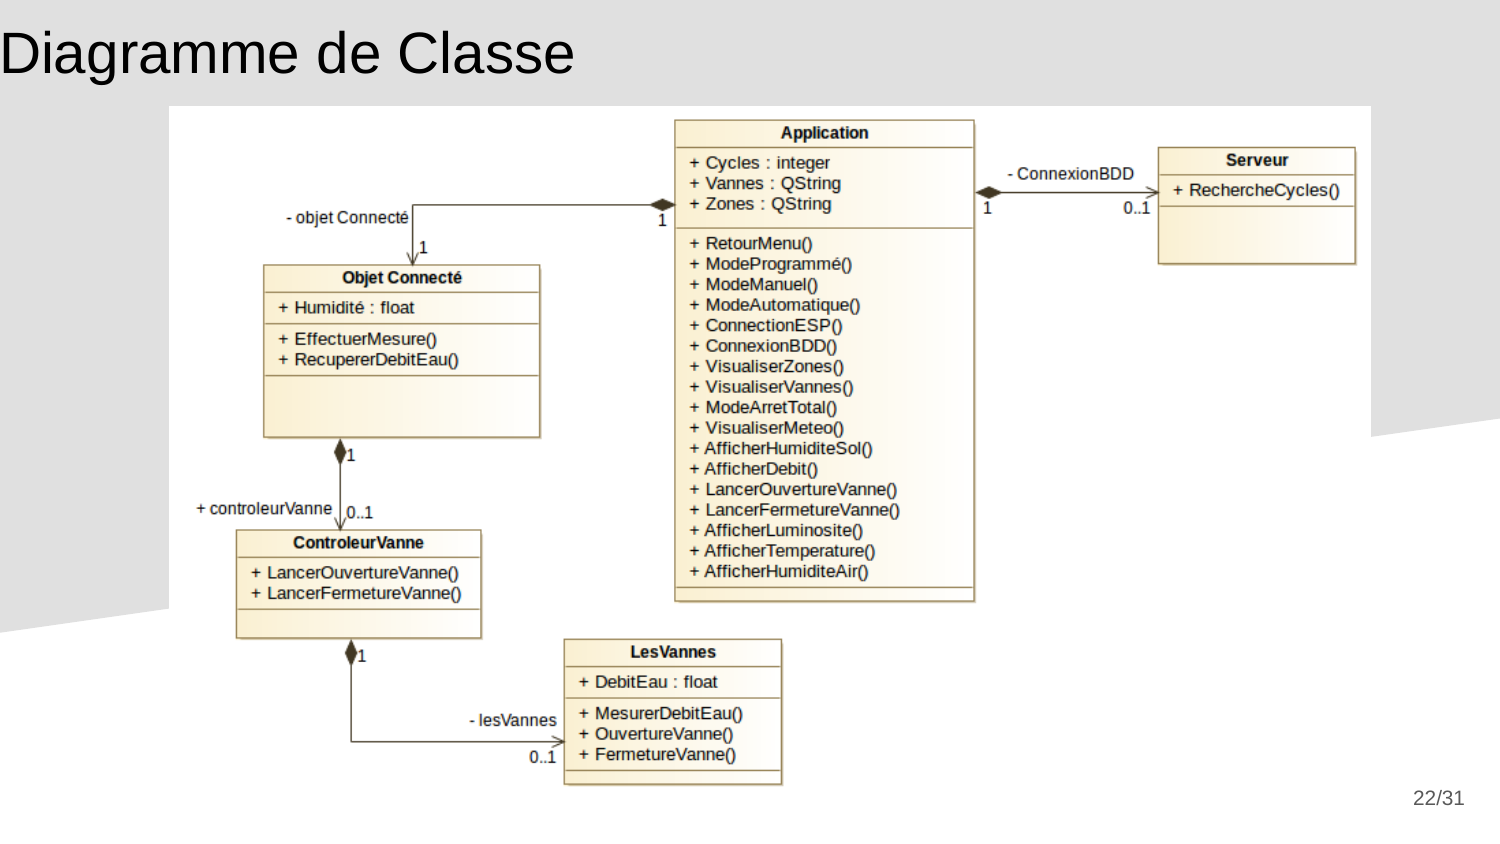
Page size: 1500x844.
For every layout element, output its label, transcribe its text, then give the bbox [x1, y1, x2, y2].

title Diagramme de Classe [0, 0, 1382, 95]
slide_number <numéro>/31 [1389, 764, 1480, 830]
picture [169, 106, 1371, 800]
